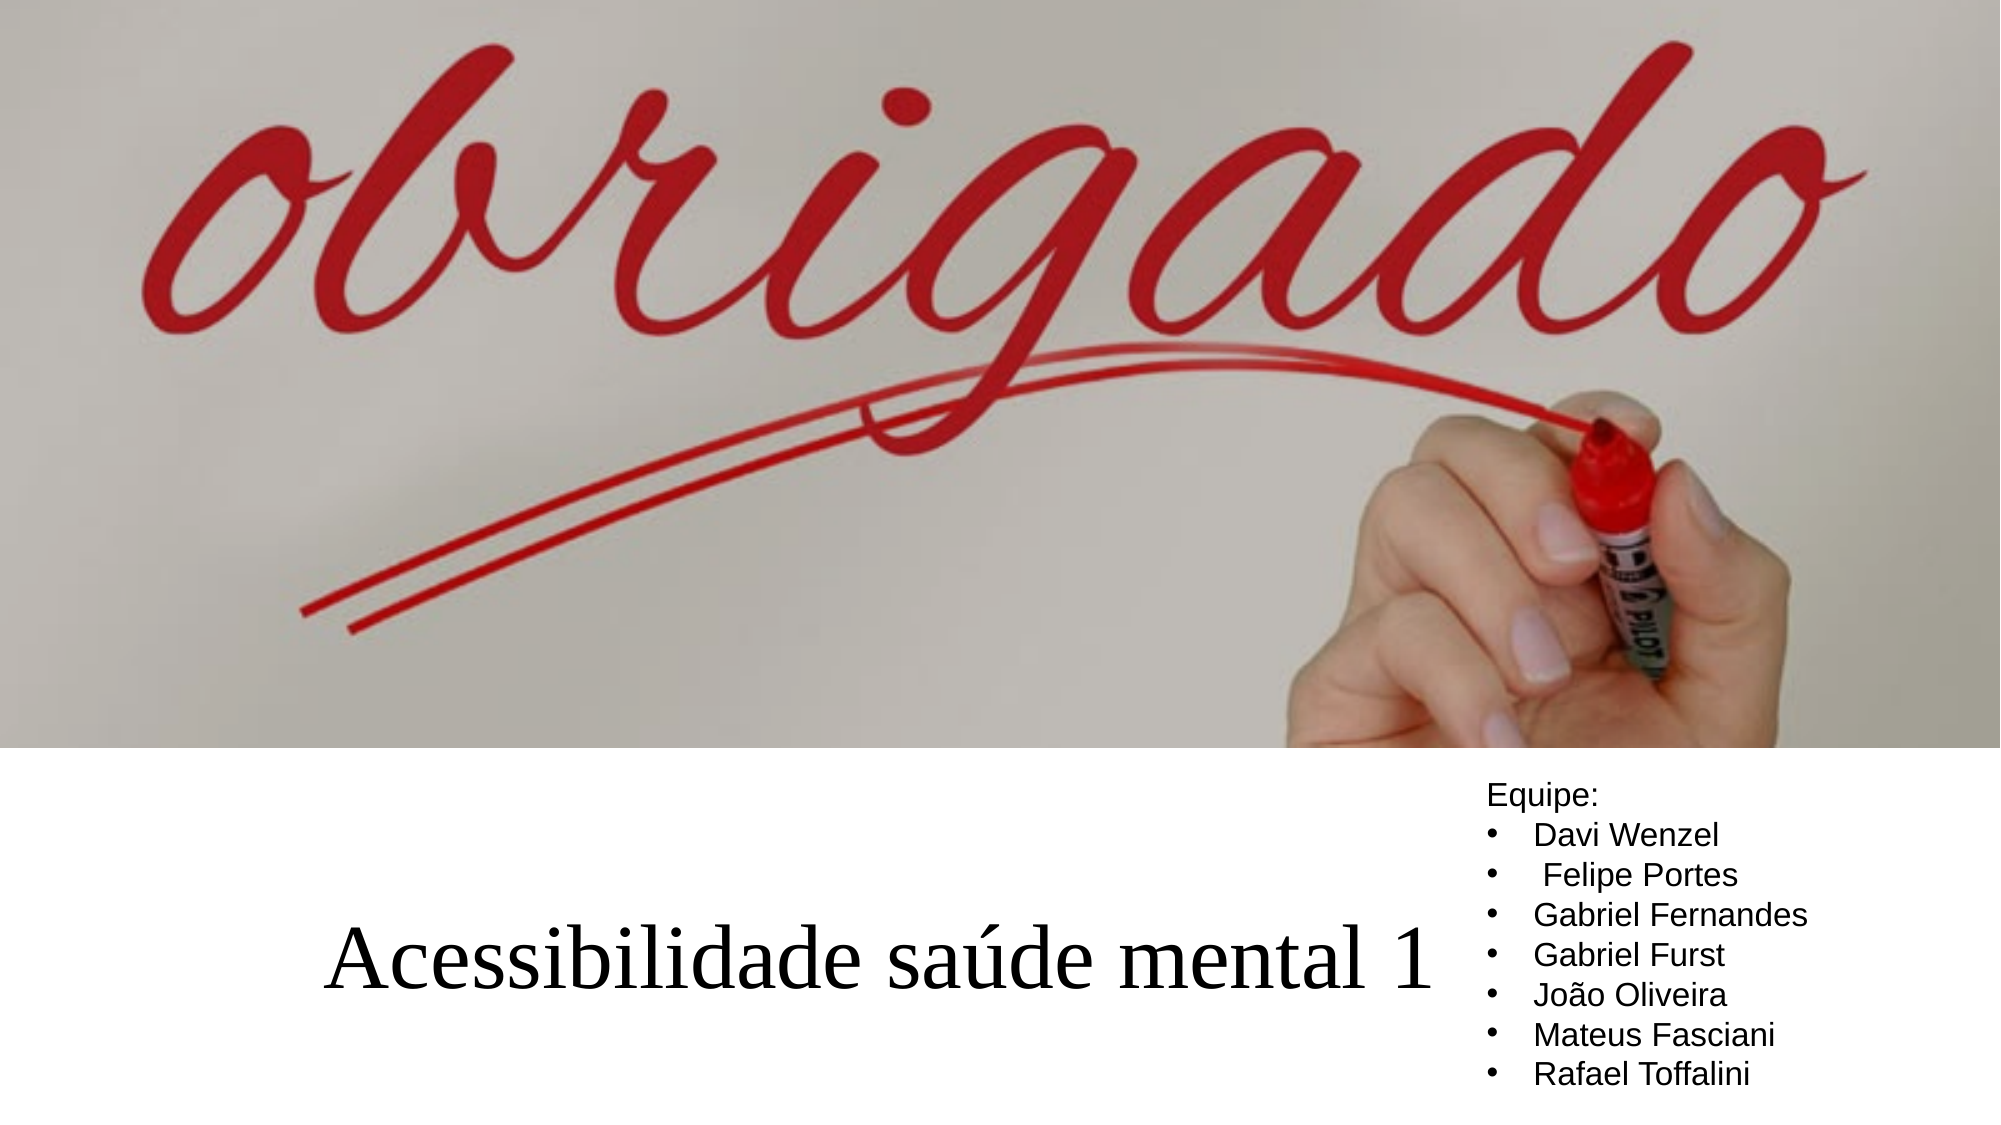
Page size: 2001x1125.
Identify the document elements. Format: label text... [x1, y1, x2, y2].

text_box Equipe: Davi Wenzel Felipe Portes Gabriel Fernandes Gabriel Furst João Oliveira Mateus Fasciani Rafael Toffalini [1471, 763, 1972, 1125]
text_box Acessibilidade saúde mental 1 [291, 889, 1471, 1015]
picture [0, 0, 2000, 749]
